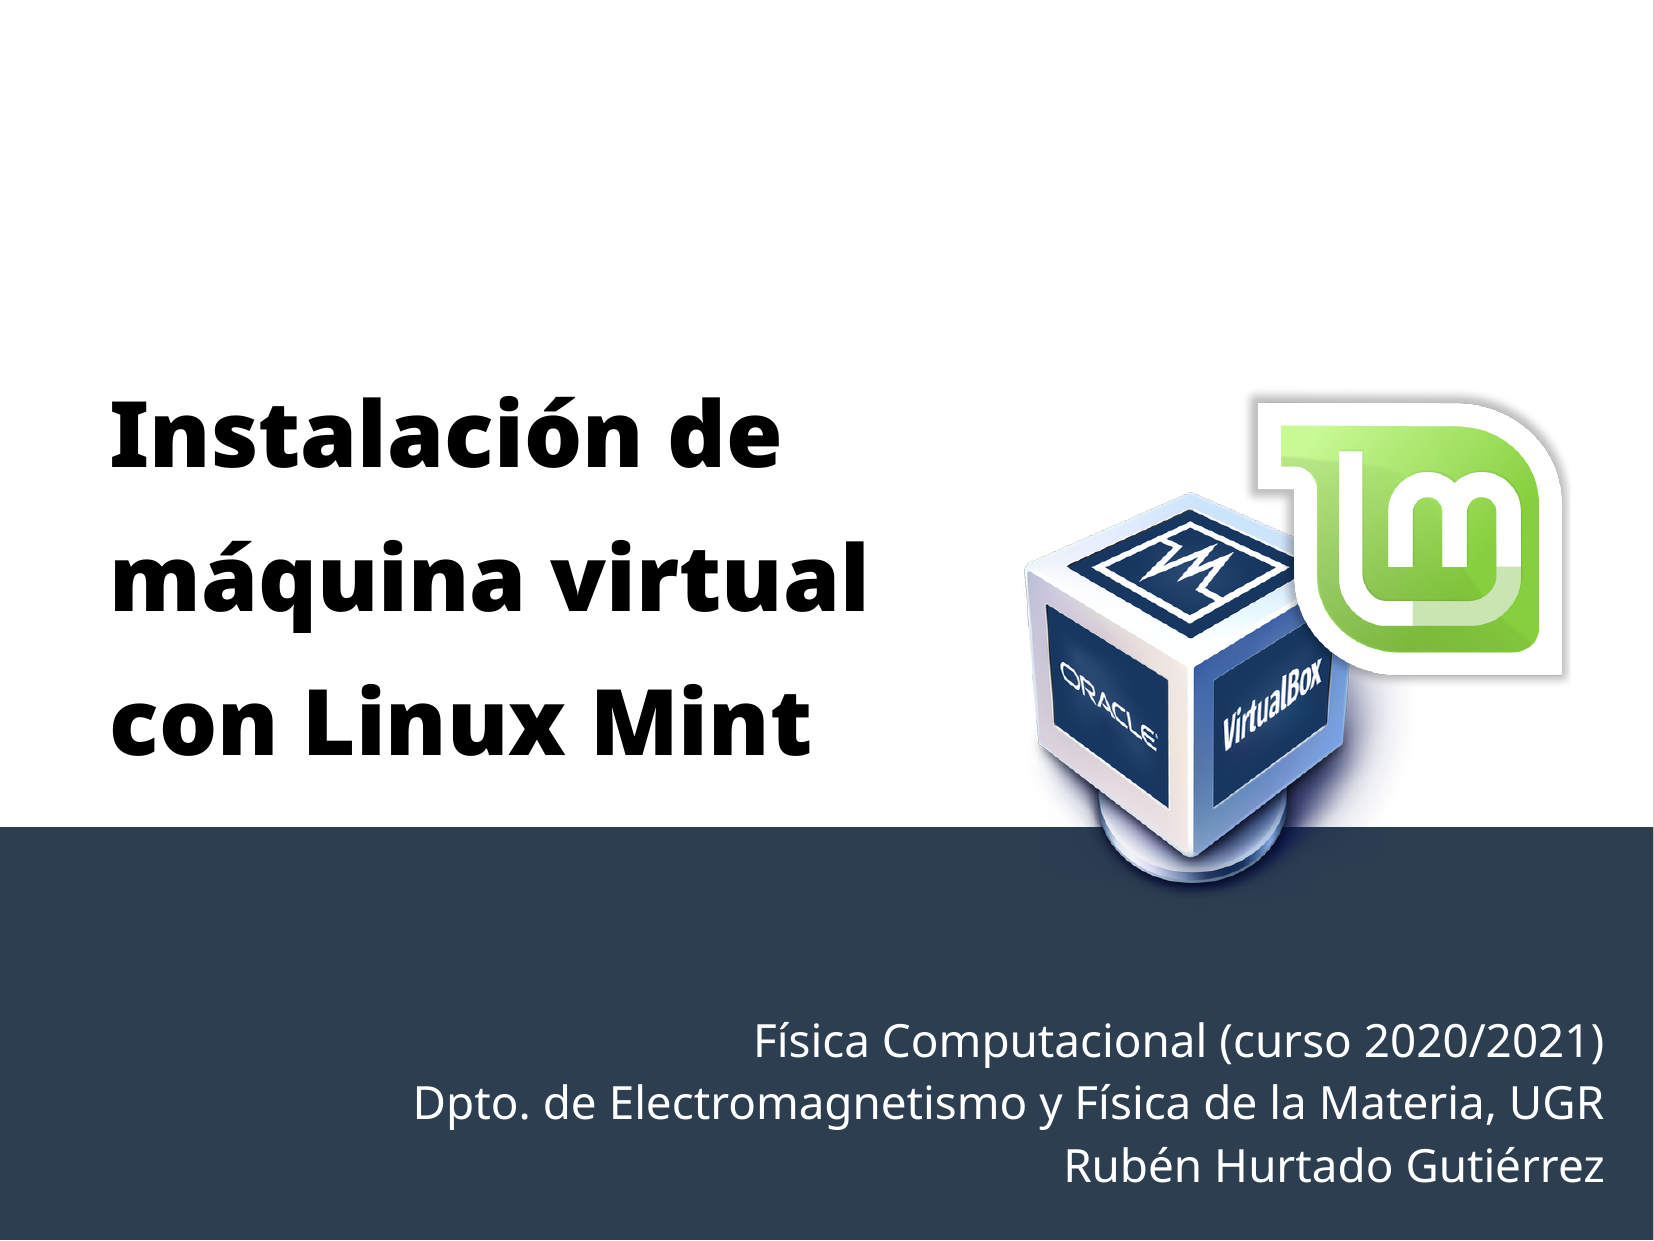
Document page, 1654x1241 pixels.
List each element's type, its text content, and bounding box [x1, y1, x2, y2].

title Instalación de máquina virtual con Linux Mint [35, 165, 945, 783]
picture [1007, 384, 1571, 918]
subtitle Física Computacional (curso 2020/2021) Dpto. de Electromagnetismo y Física de la Materia, UGR Rubén Hurtado Gutiérrez [248, 929, 1606, 1197]
